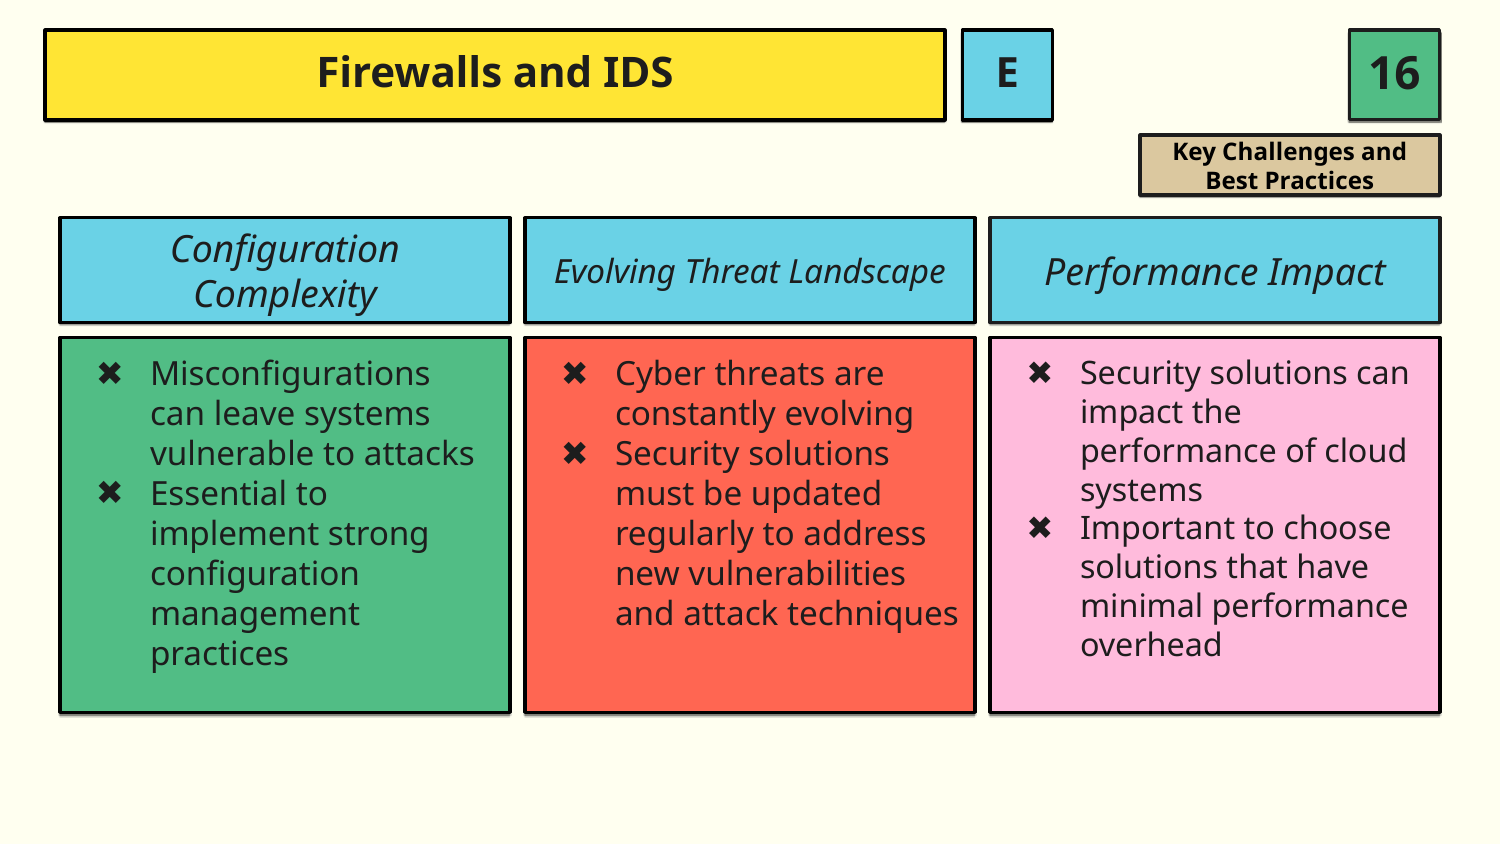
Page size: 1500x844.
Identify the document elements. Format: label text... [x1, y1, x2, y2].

subtitle Evolving Threat Landscape [525, 217, 975, 323]
list Misconfigurations can leave systems vulnerable to attacks Essential to implement strong configuration management practices [60, 337, 510, 713]
title Firewalls and IDS [45, 30, 945, 120]
list Cyber threats are constantly evolving Security solutions must be updated regularly to address new vulnerabilities and attack techniques [525, 337, 975, 713]
title E [962, 30, 1053, 120]
title Key Challenges and Best Practices [1140, 135, 1440, 195]
list Security solutions can impact the performance of cloud systems Important to choose solutions that have minimal performance overhead [990, 337, 1440, 713]
subtitle Configuration Complexity [60, 217, 510, 323]
subtitle Performance Impact [990, 217, 1440, 323]
